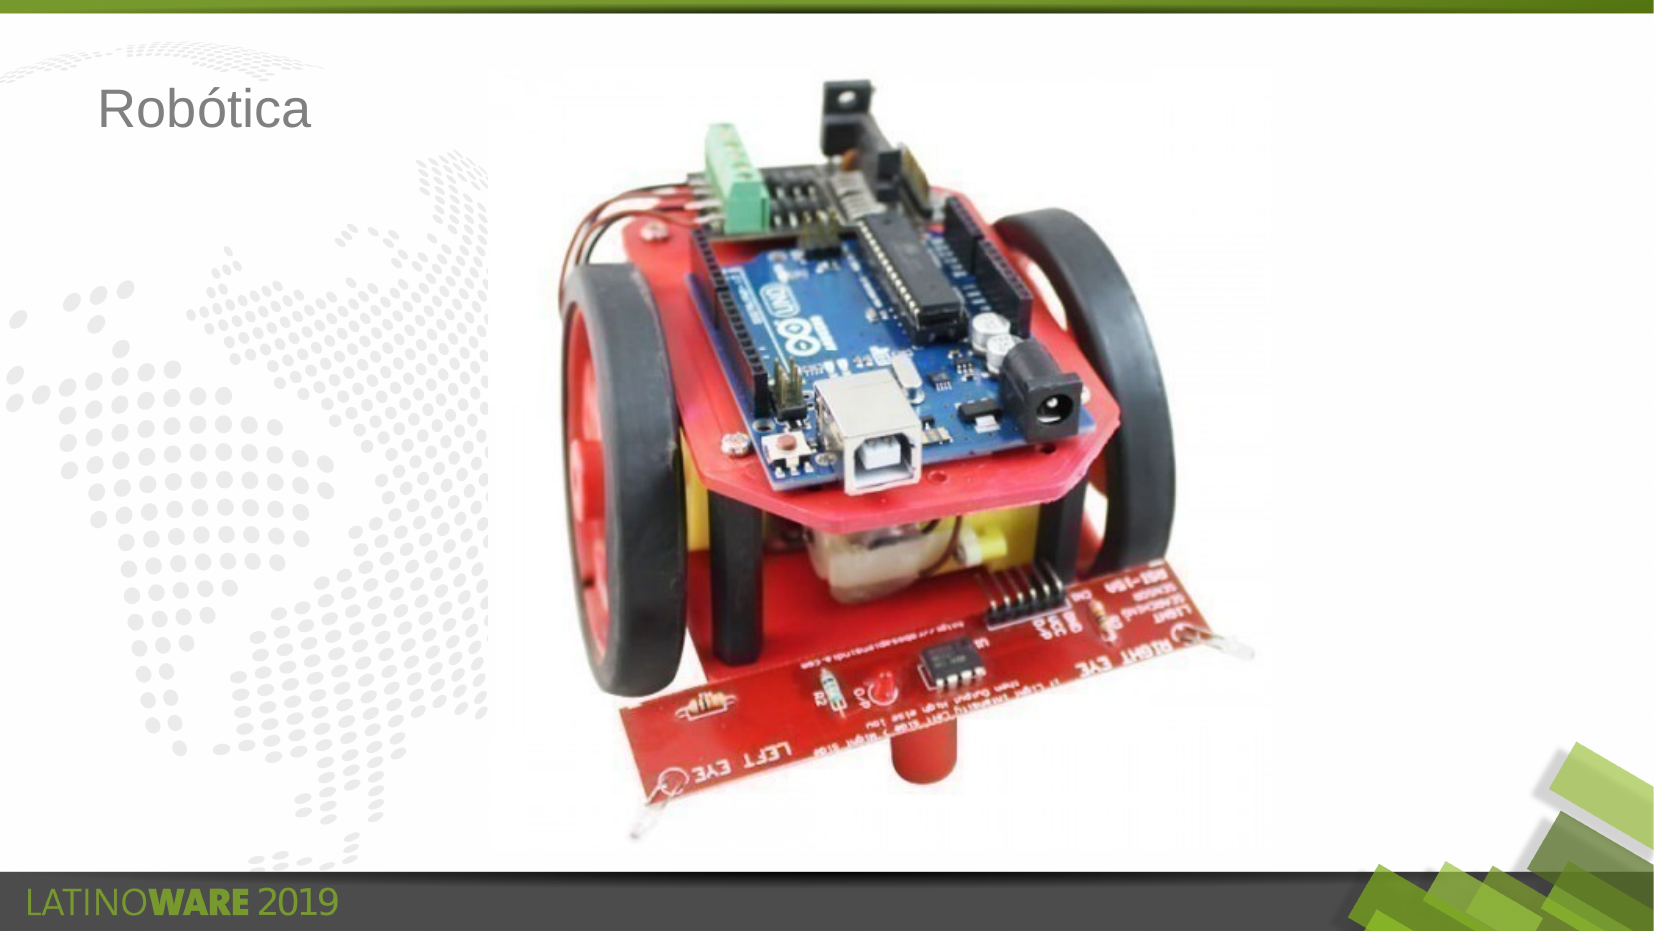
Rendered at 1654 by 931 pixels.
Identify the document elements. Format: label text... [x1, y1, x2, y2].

picture [0, 0, 1654, 931]
text_box Robótica [1270, 70, 1571, 827]
text_box Robótica [82, 70, 488, 827]
